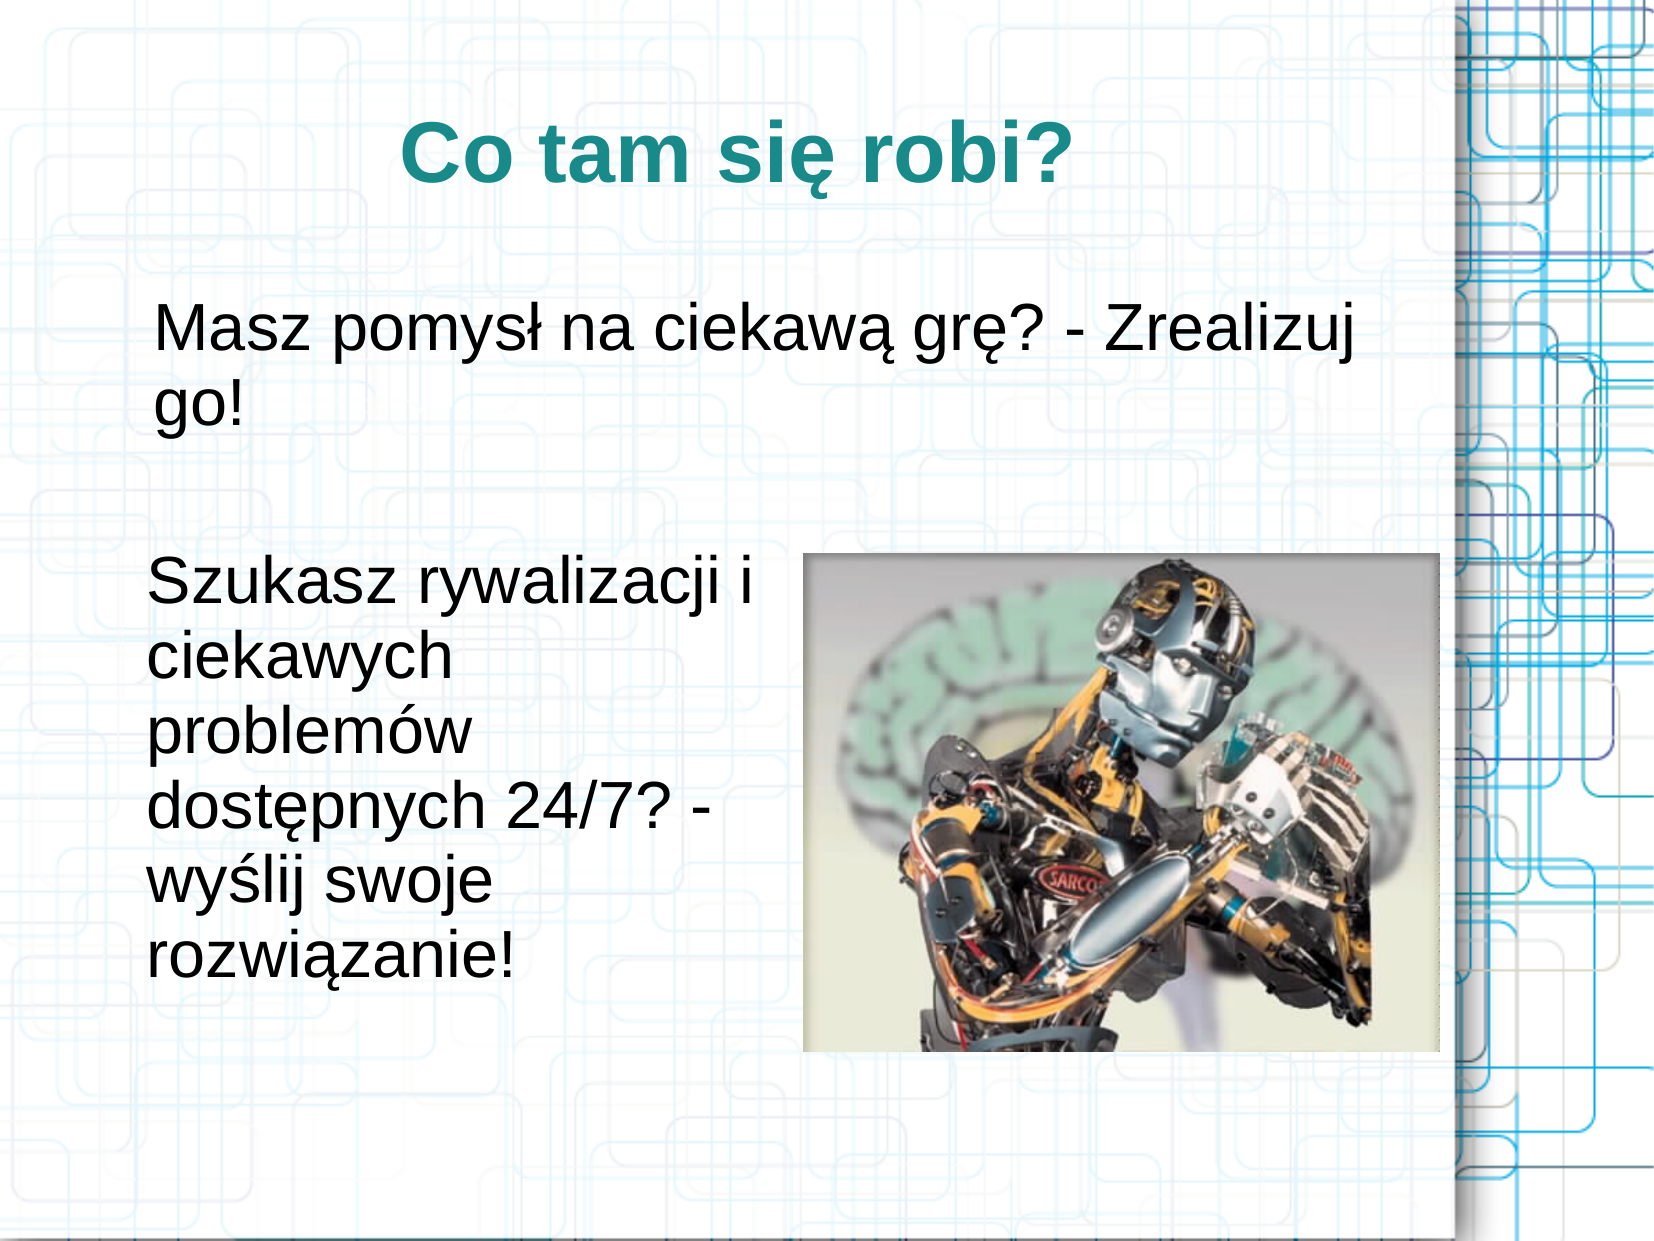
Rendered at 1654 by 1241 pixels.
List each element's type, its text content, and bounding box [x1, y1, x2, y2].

list Masz pomysł na ciekawą grę? - Zrealizuj go! [82, 290, 1418, 857]
title Co tam się robi? [59, 49, 1418, 257]
text_box Szukasz rywalizacji i ciekawych problemów dostępnych 24/7? - wyślij swoje rozwiązanie! [75, 543, 792, 993]
picture [0, 0, 1654, 1241]
